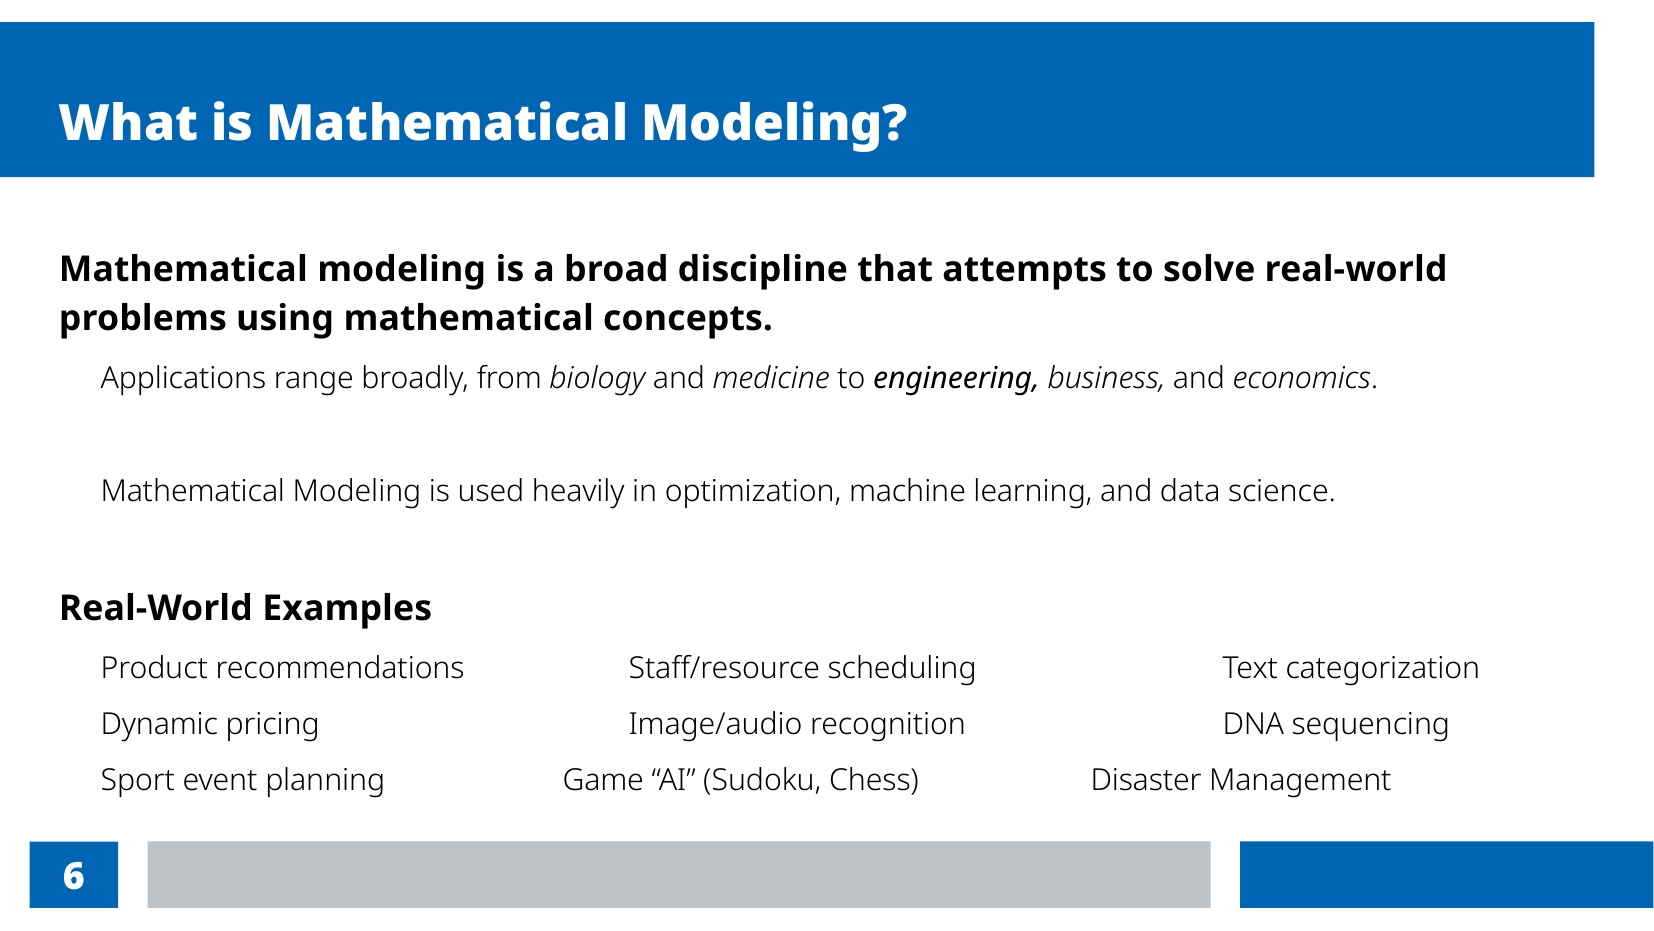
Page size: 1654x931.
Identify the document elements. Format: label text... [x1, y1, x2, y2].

title What is Mathematical Modeling? [59, 44, 1595, 156]
list Mathematical modeling is a broad discipline that attempts to solve real-world problems using mathematical concepts. Applications range broadly, from biology and medicine to engineering, business, and economics. Mathematical Modeling is used heavily in optimization, machine learning, and data science. Real-World Examples Product recommendations Staff/resource scheduling Text categorization Dynamic pricing Image/audio recognition DNA sequencing Sport event planning Game “AI” (Sudoku, Chess) Disaster Management [59, 243, 1565, 886]
